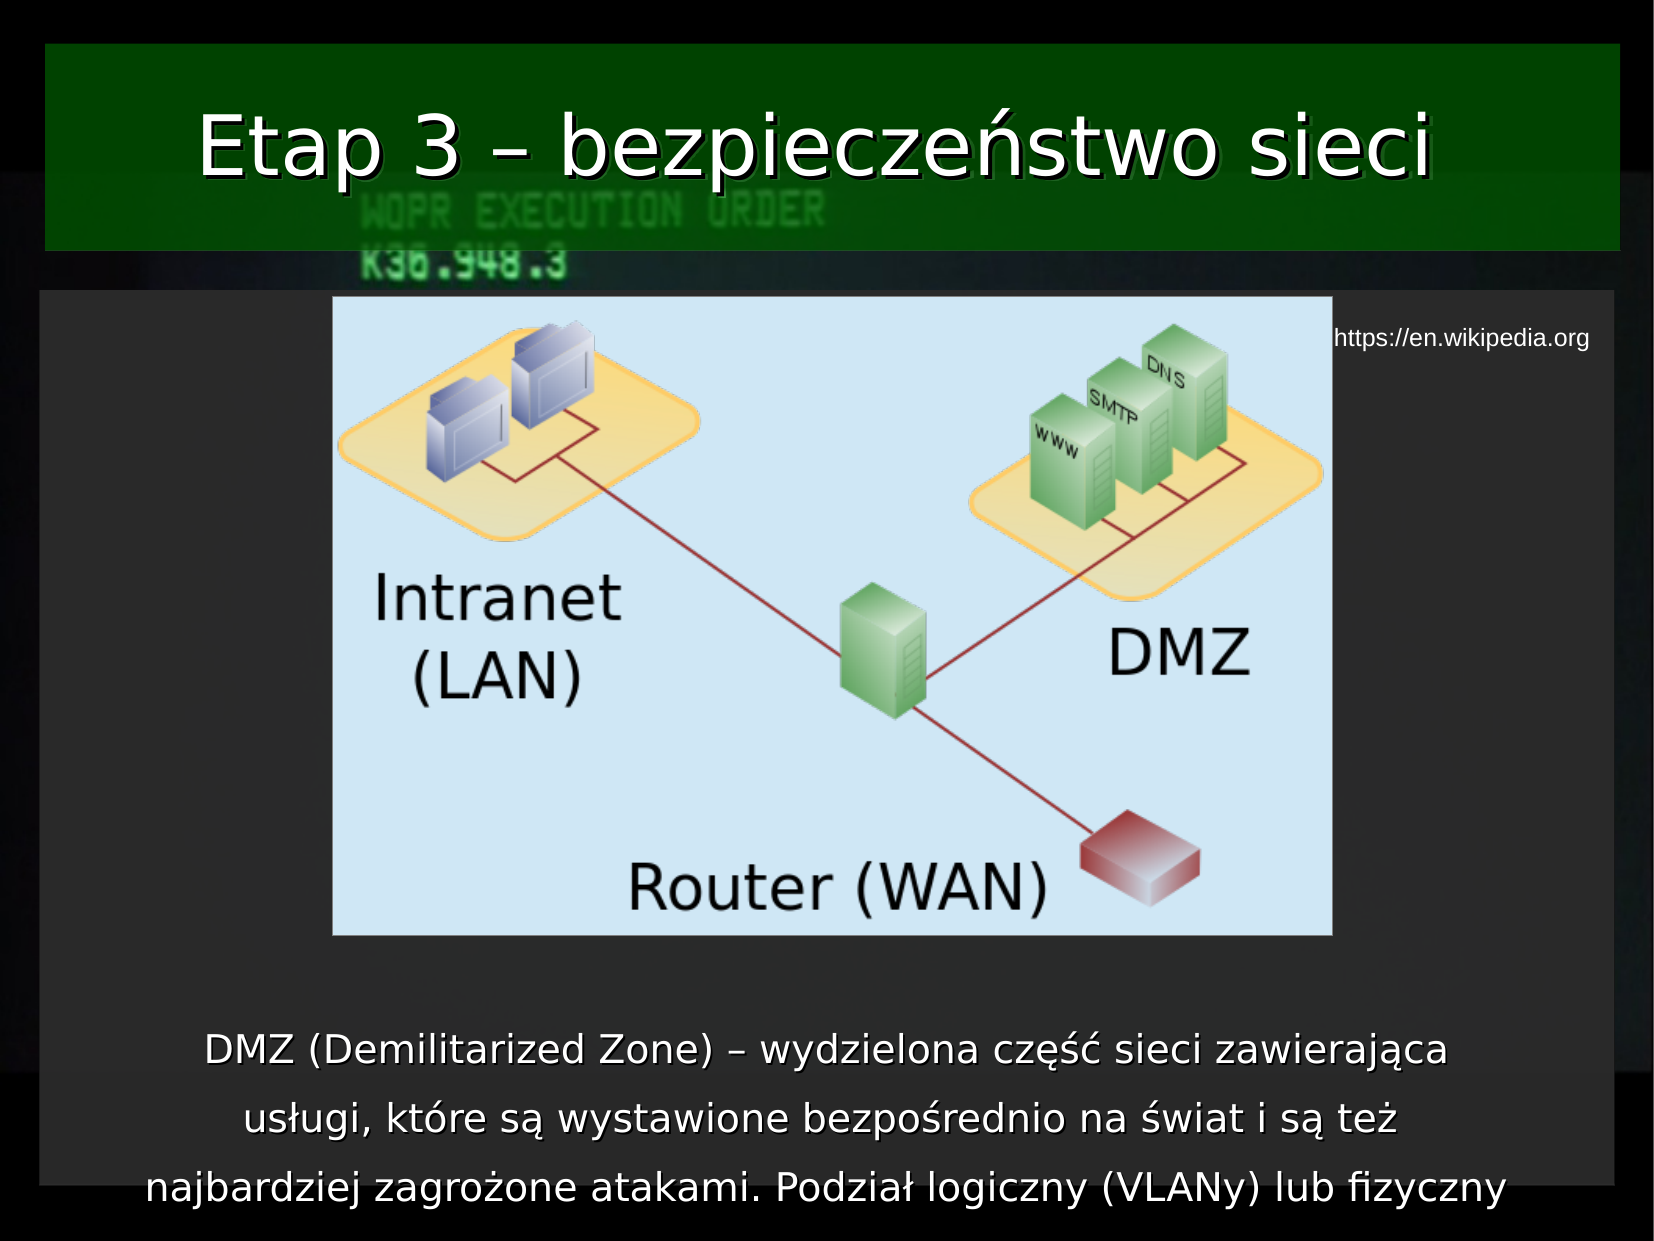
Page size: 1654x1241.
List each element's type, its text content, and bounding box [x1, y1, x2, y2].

text_box https://en.wikipedia.org [1319, 302, 1606, 346]
title Etap 3 – bezpieczeństwo sieci [45, 43, 1621, 251]
text_box [39, 290, 1615, 1186]
picture [0, 0, 1654, 1241]
text_box DMZ (Demilitarized Zone) – wydzielona część sieci zawierająca usługi, które są wystawione bezpośrednio na świat i są też najbardziej zagrożone atakami. Podział logiczny (VLANy) lub fizyczny [129, 996, 1524, 1196]
